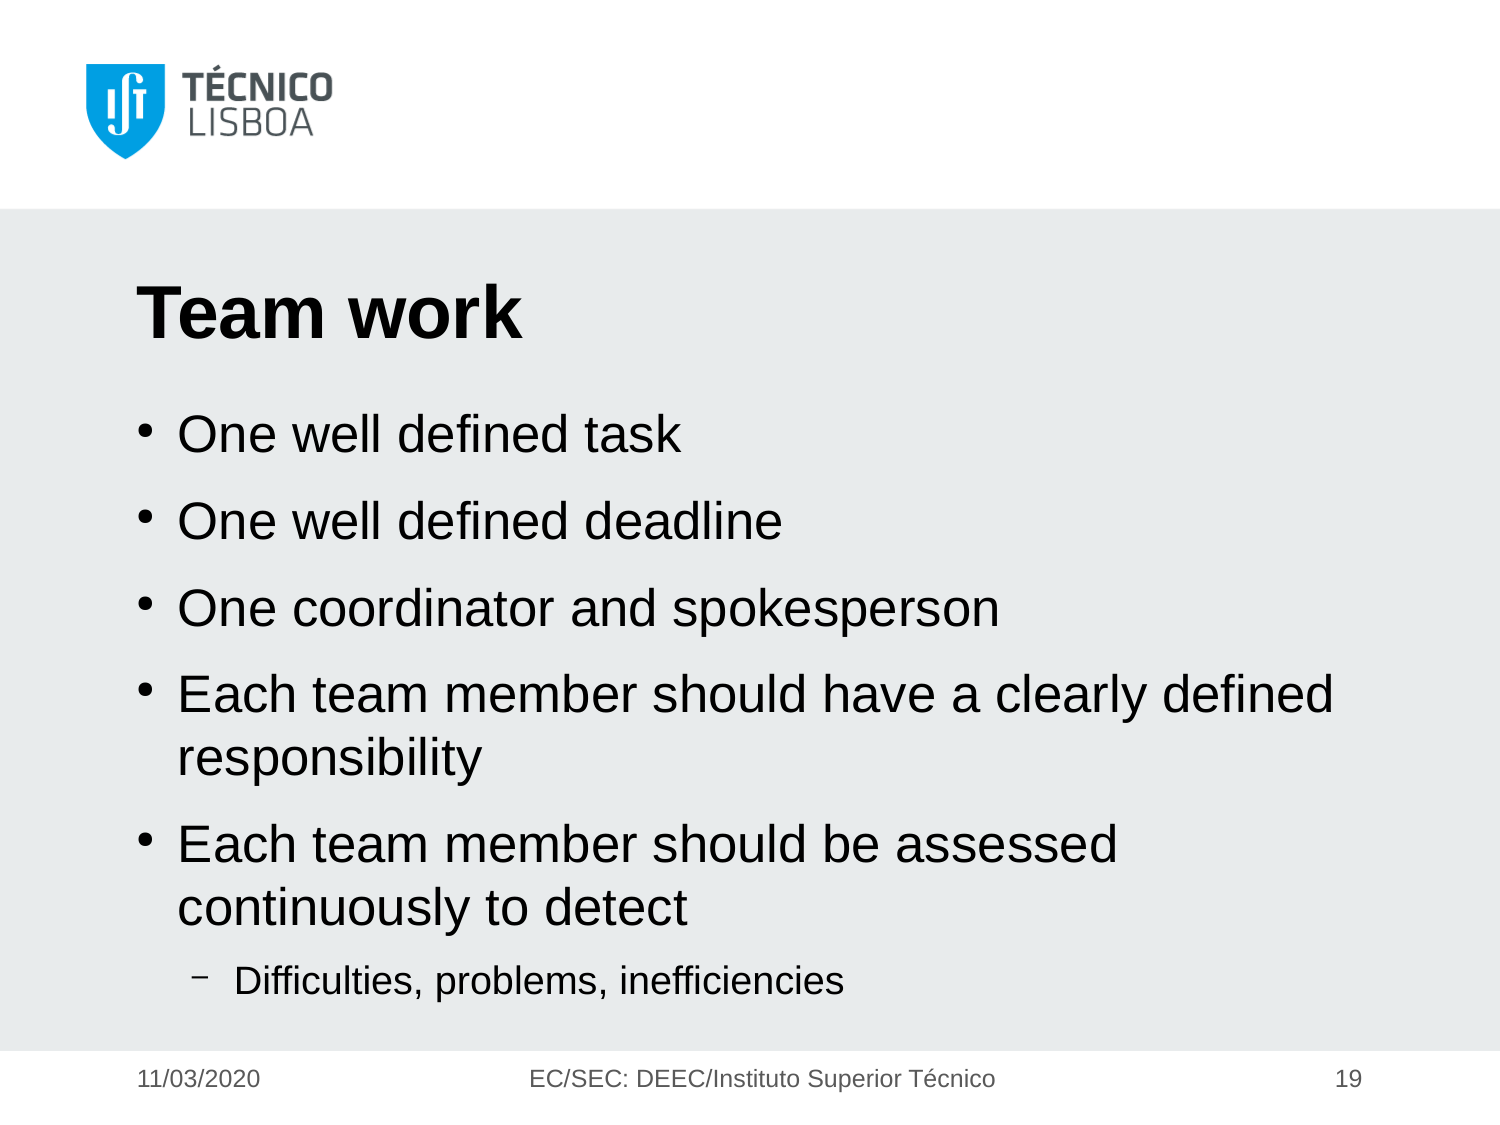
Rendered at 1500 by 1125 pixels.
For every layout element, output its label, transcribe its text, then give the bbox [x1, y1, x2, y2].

slide_number 11/03/2020 [121, 1052, 425, 1103]
picture [0, 0, 1500, 1125]
footer EC/SEC: DEEC/Instituto Superior Técnico [512, 1052, 1021, 1103]
list One well defined task One well defined deadline One coordinator and spokesperson Each team member should have a clearly defined responsibility Each team member should be assessed continuously to detect Difficulties, problems, inefficiencies [121, 400, 1378, 1005]
slide_number <number> [1077, 1052, 1378, 1103]
title Team work [121, 237, 1378, 381]
